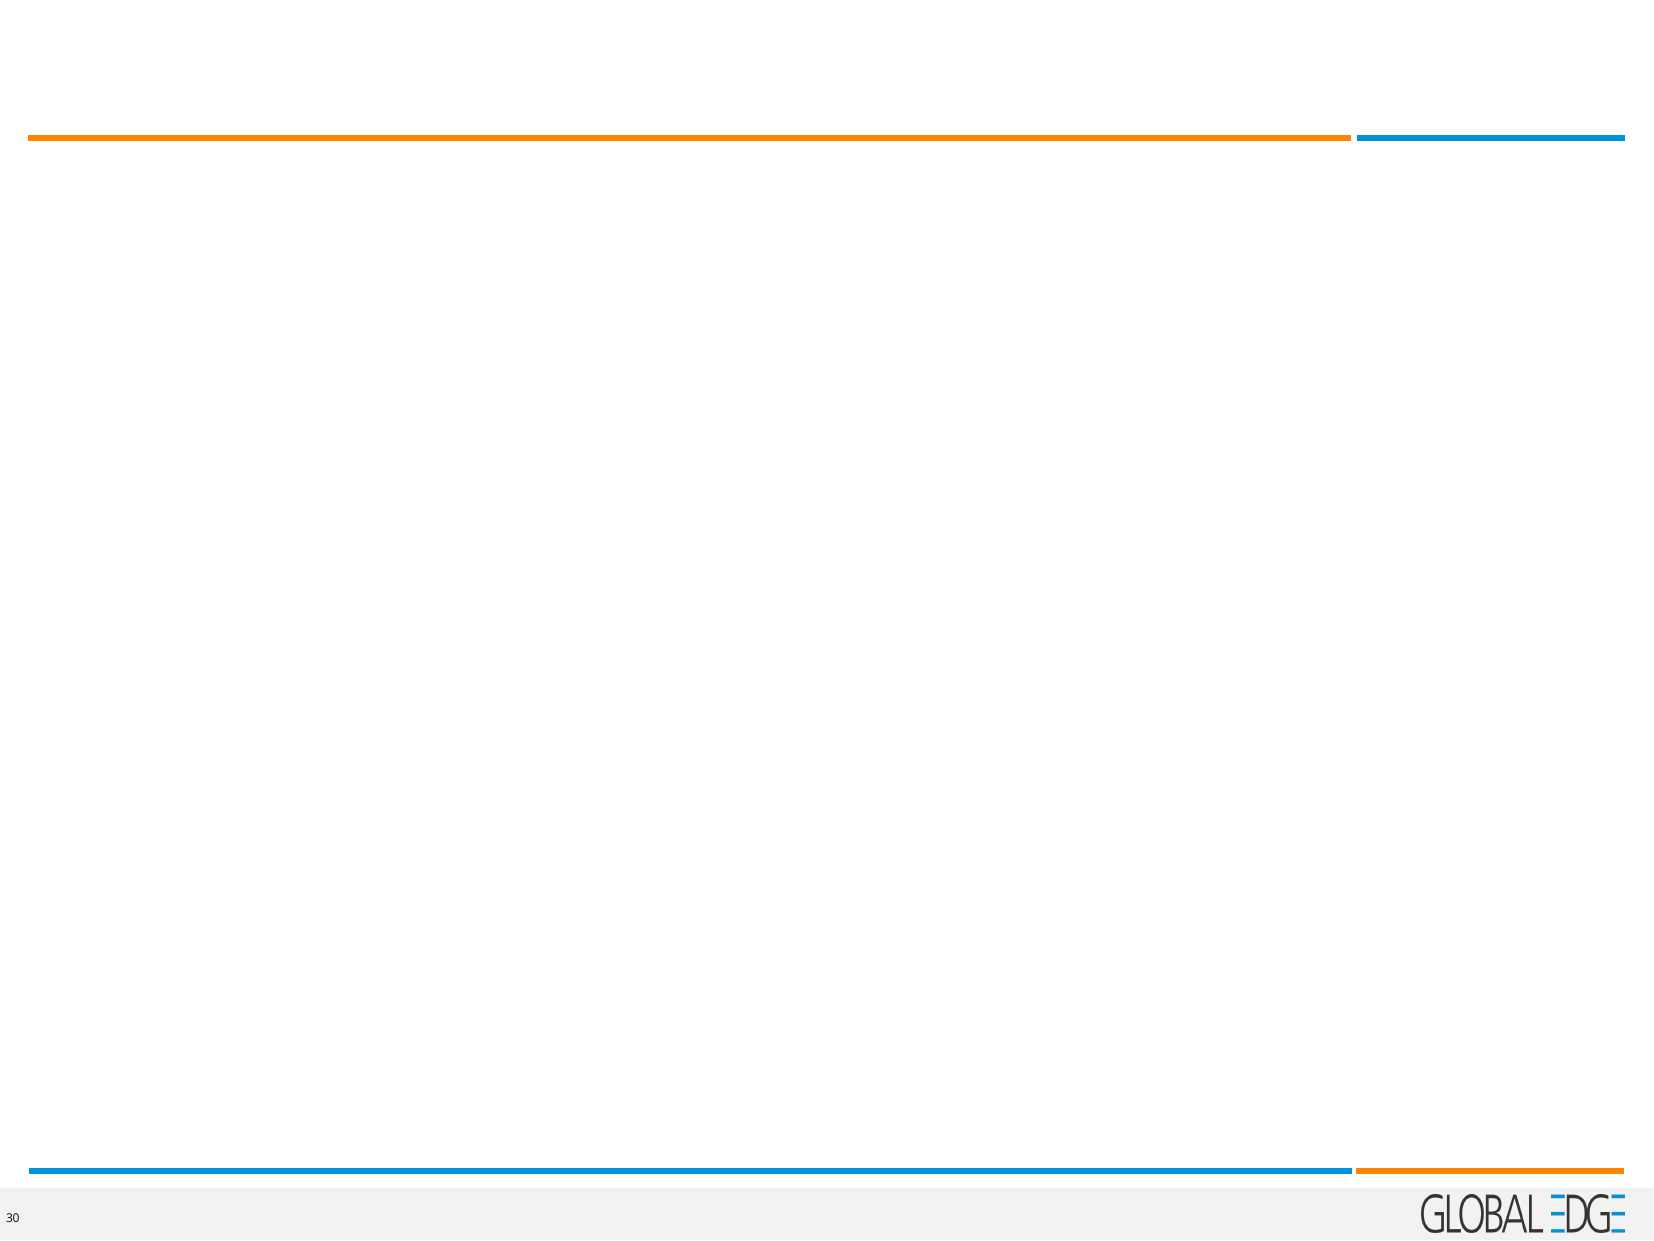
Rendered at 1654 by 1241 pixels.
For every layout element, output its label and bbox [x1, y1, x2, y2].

picture [1421, 1194, 1625, 1233]
